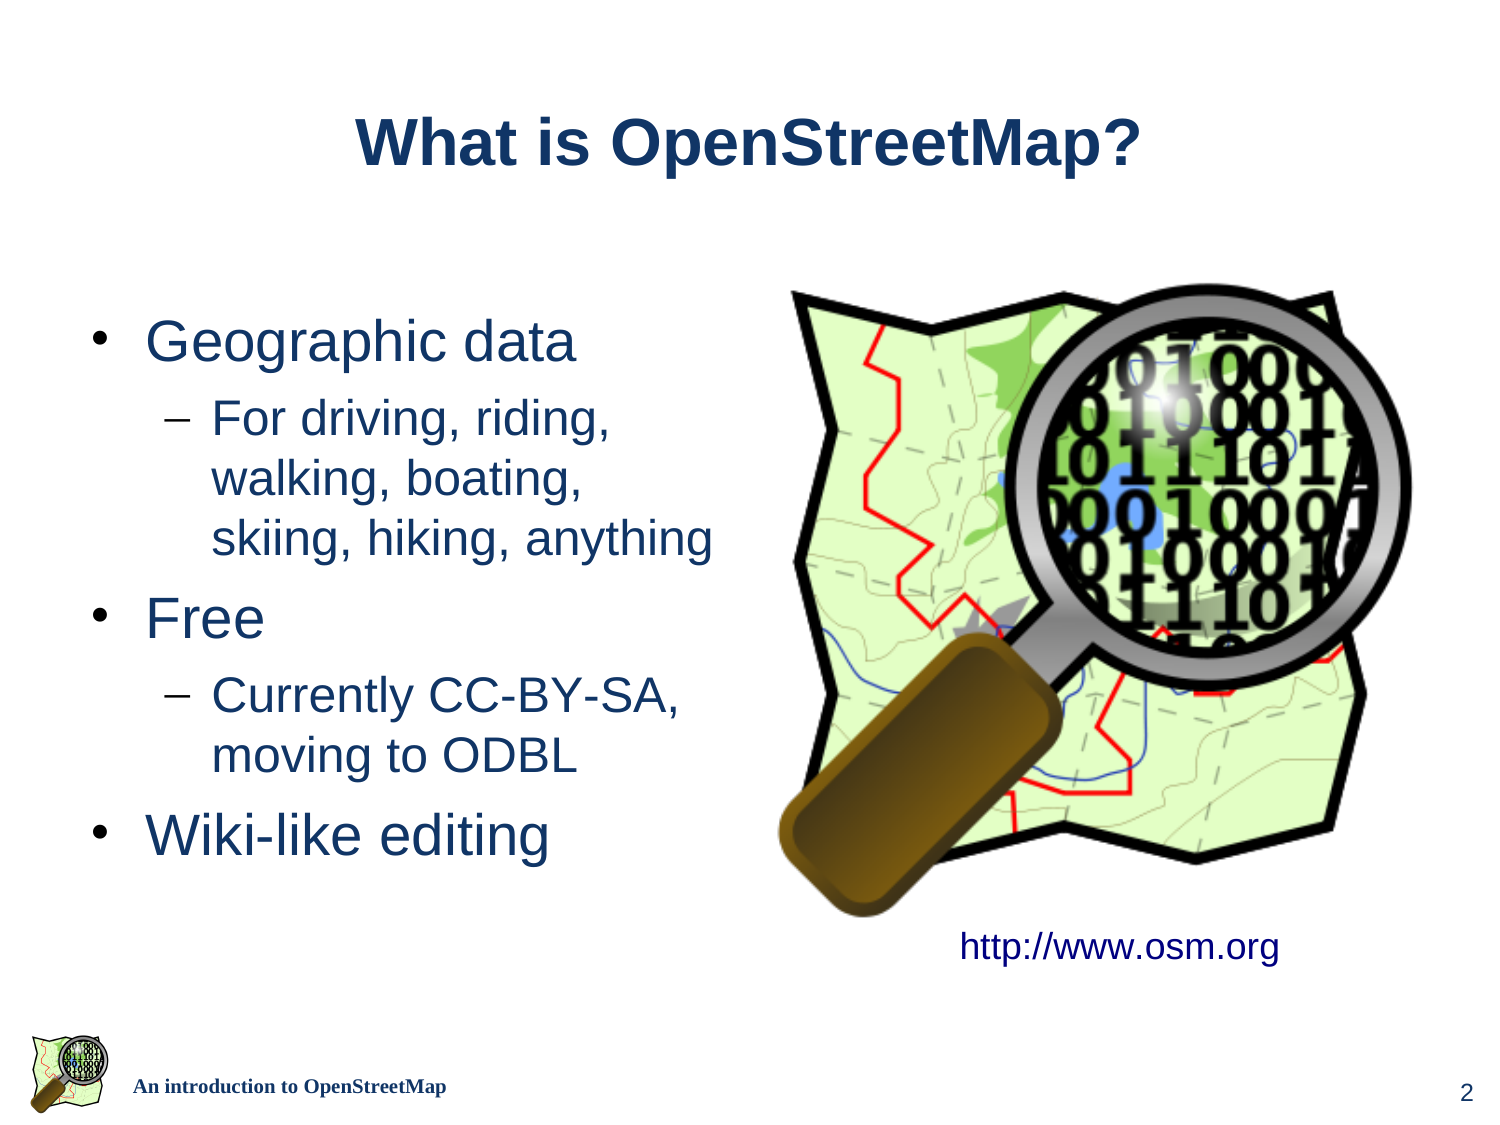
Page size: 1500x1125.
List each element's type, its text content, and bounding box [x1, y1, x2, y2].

picture [767, 265, 1427, 925]
text_box http://www.osm.org [944, 914, 1296, 975]
list Geographic data For driving, riding, walking, boating, skiing, hiking, anything Free Currently CC-BY-SA, moving to ODBL Wiki-like editing [74, 295, 734, 1038]
title What is OpenStreetMap? [74, 37, 1425, 240]
picture [29, 1033, 110, 1114]
